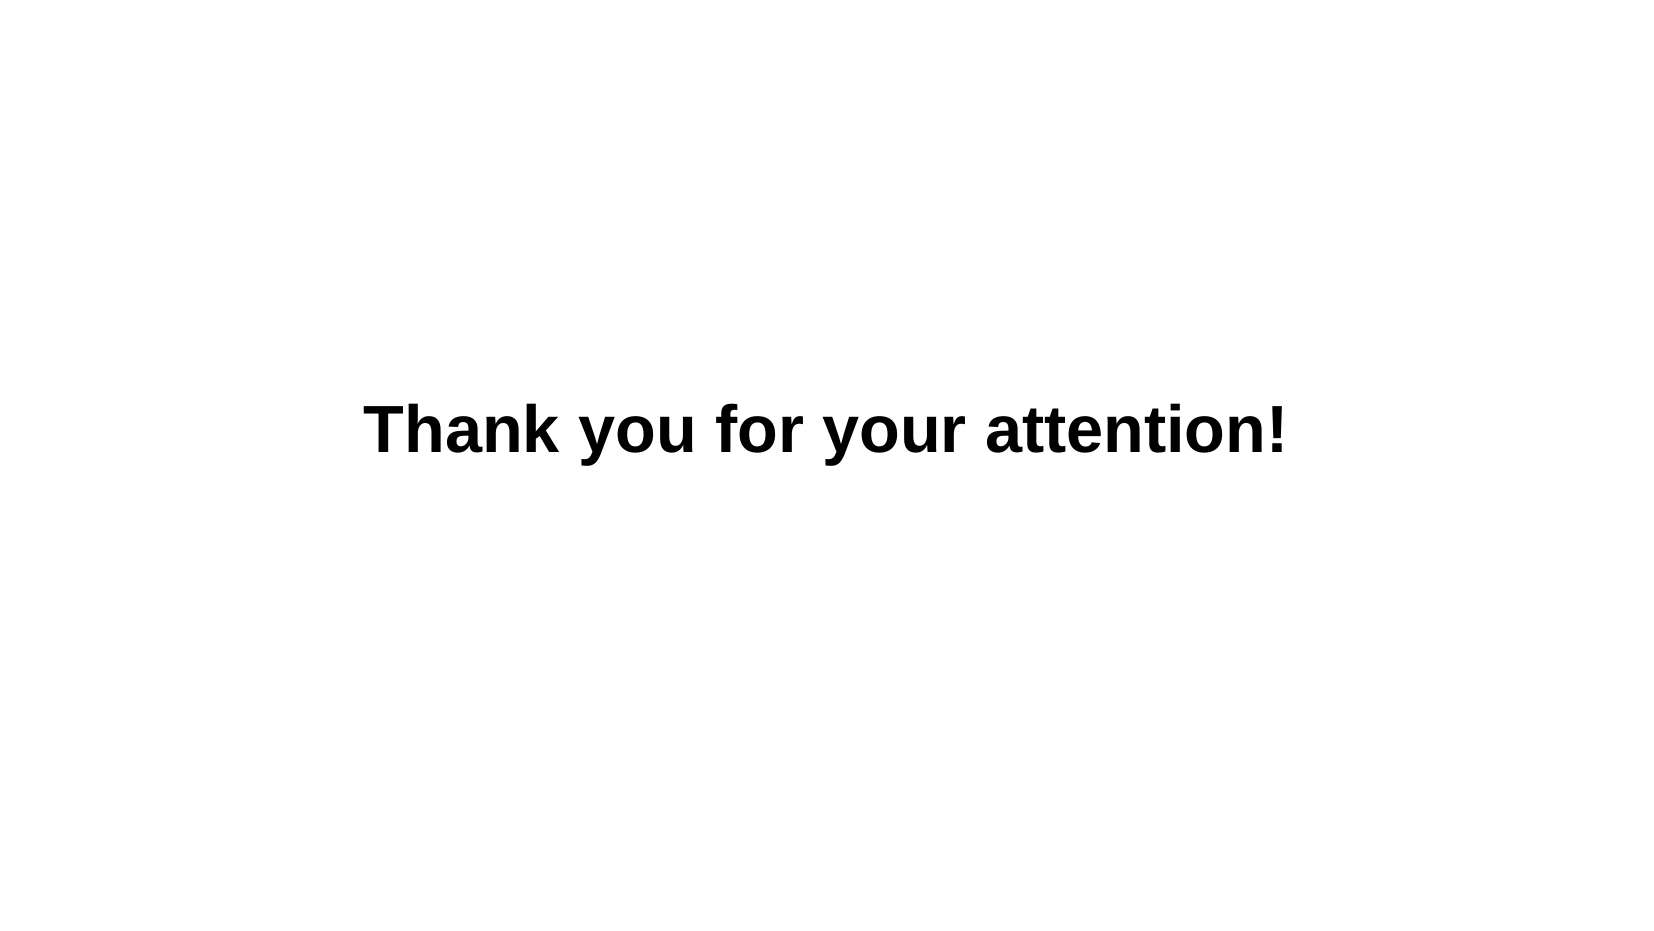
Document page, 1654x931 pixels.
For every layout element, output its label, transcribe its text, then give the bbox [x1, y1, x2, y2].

title Thank you for your attention! [0, 389, 1654, 470]
